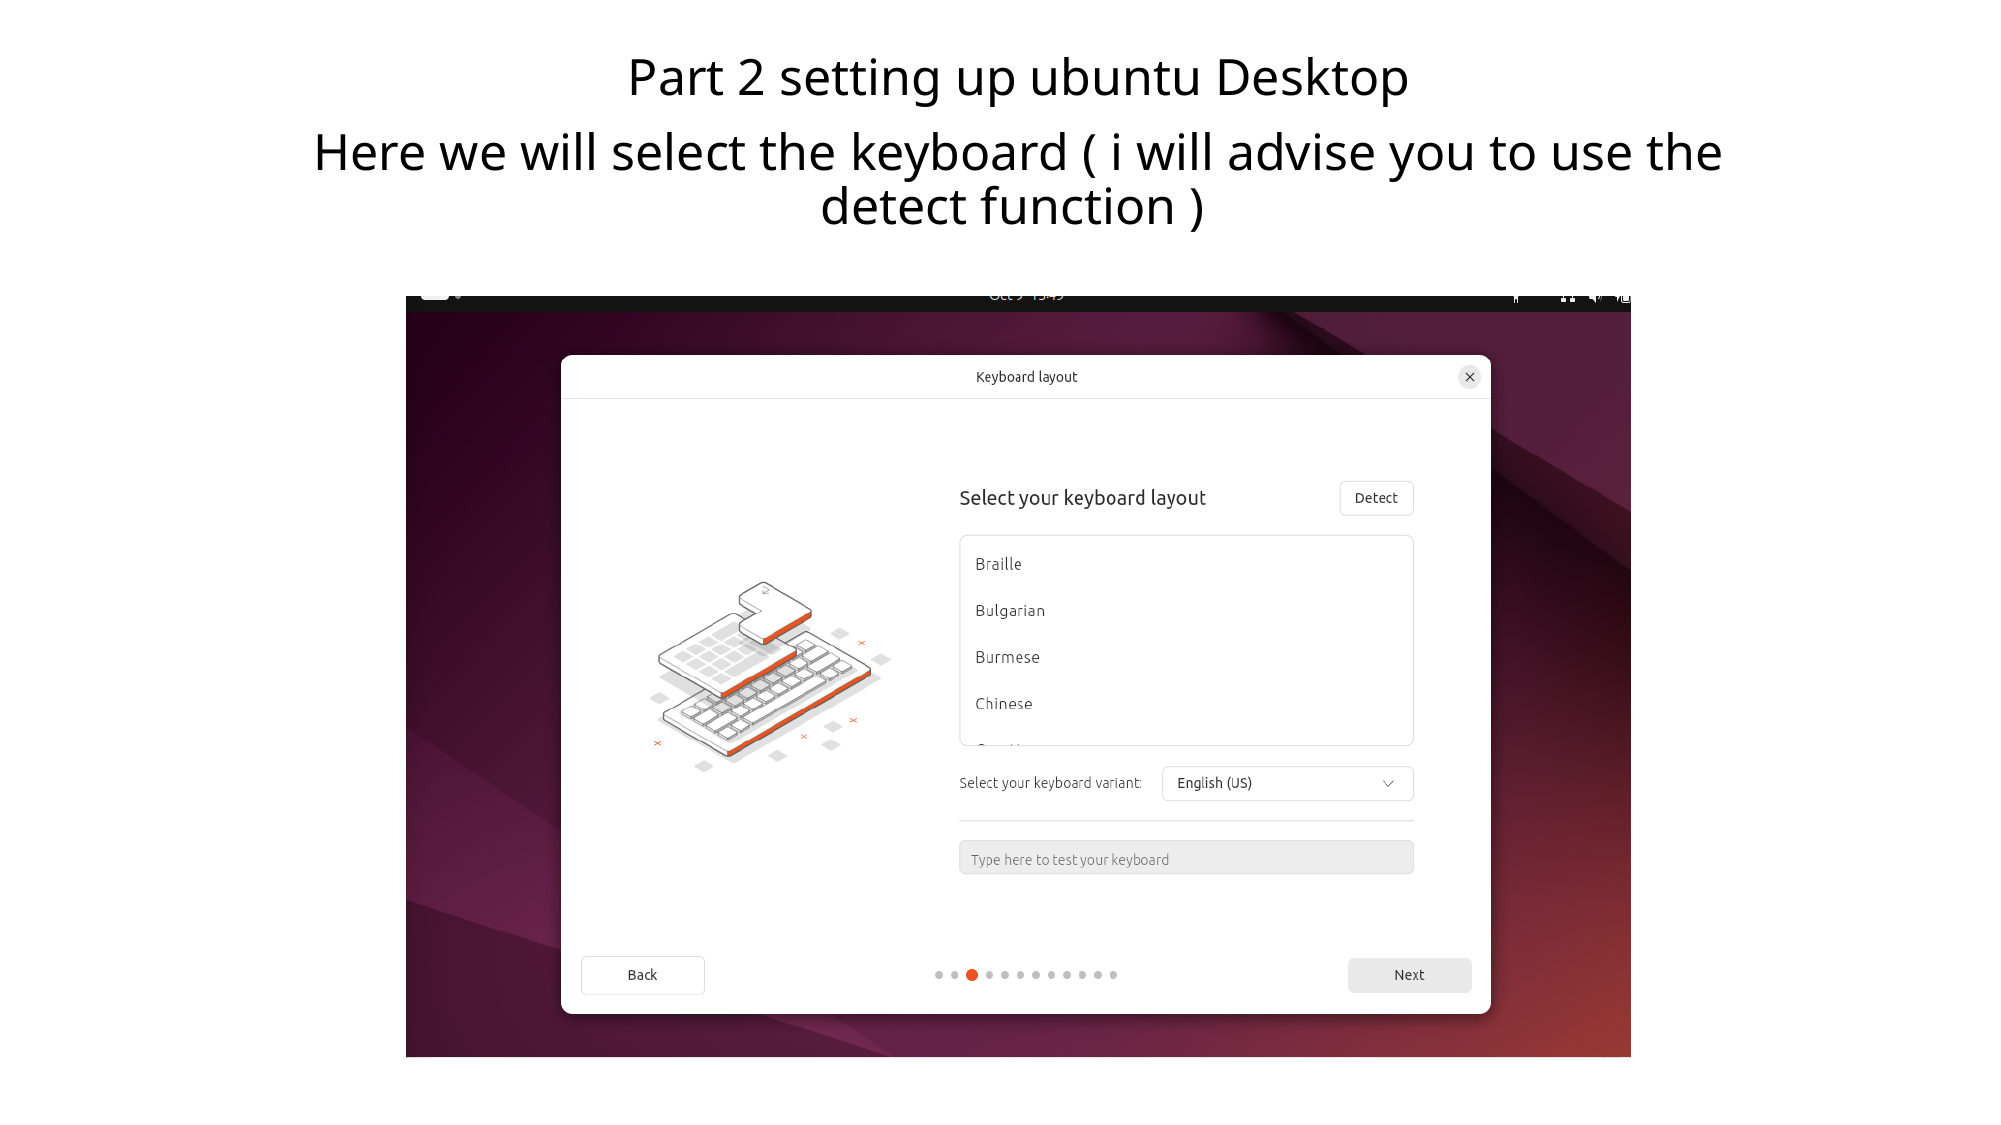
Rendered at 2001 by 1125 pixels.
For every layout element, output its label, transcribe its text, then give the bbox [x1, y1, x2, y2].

picture [406, 296, 1631, 1058]
subtitle Part 2 setting up ubuntu Desktop Here we will select the keyboard ( i will advise you to use the detect function ) [269, 45, 1770, 271]
